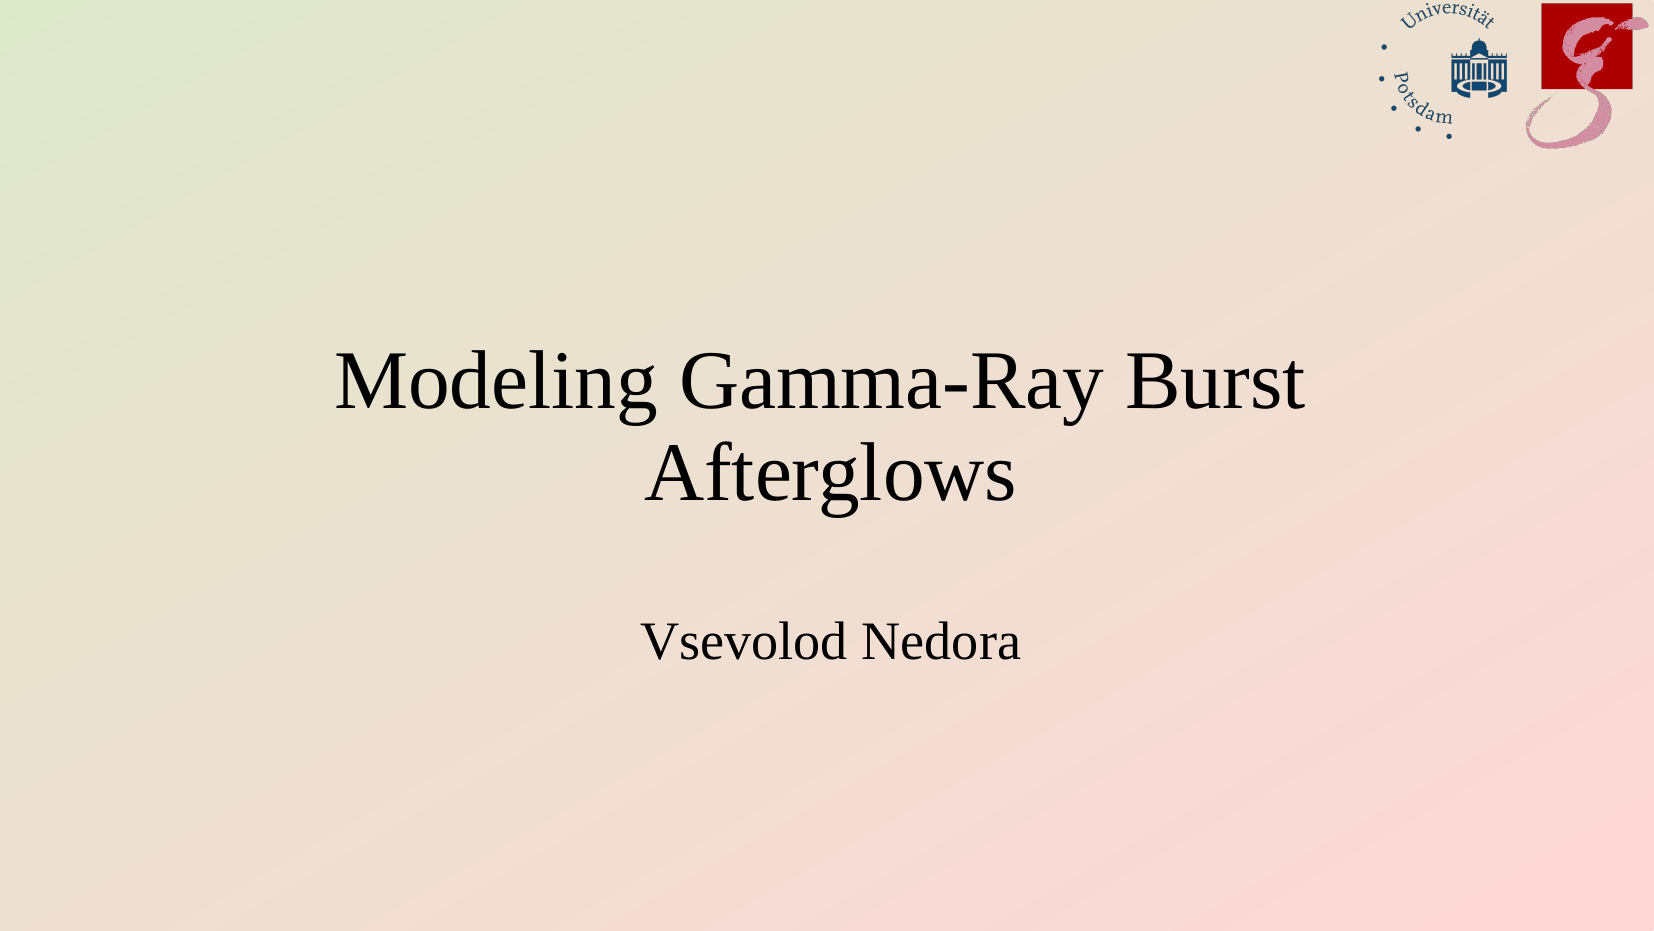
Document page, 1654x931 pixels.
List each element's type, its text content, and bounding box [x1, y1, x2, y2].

subtitle Modeling Gamma-Ray Burst Afterglows Vsevolod Nedora [86, 142, 1576, 863]
picture [1375, 0, 1654, 154]
